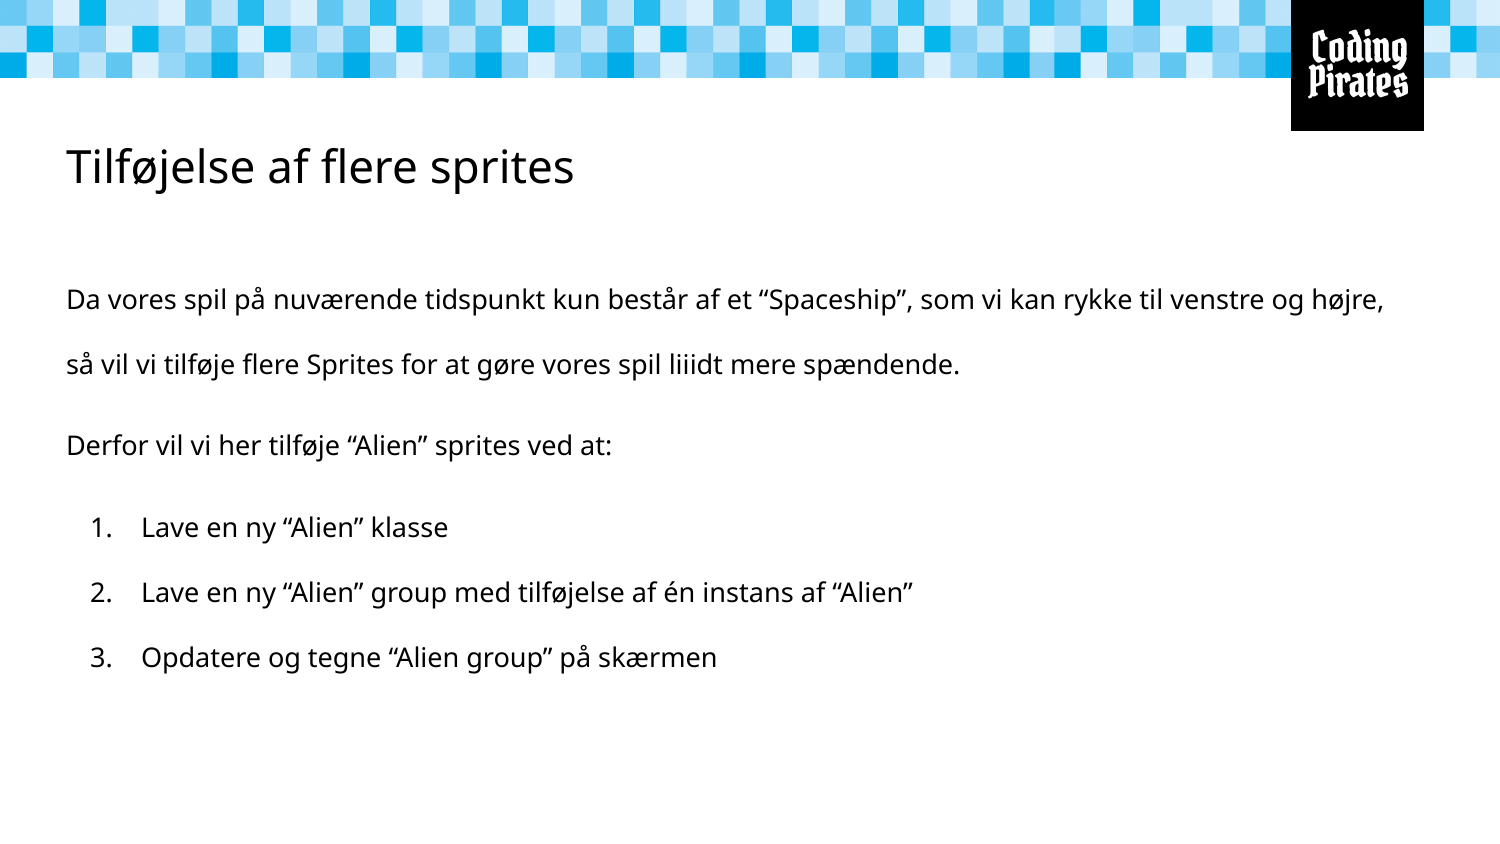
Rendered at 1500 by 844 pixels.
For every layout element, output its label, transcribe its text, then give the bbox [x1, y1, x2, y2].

picture [0, 0, 1056, 78]
picture [1291, 0, 1424, 131]
list Da vores spil på nuværende tidspunkt kun består af et “Spaceship”, som vi kan rykke til venstre og højre, så vil vi tilføje flere Sprites for at gøre vores spil liiidt mere spændende. Derfor vil vi her tilføje “Alien” sprites ved at: Lave en ny “Alien” klasse Lave en ny “Alien” group med tilføjelse af én instans af “Alien” Opdatere og tegne “Alien group” på skærmen [51, 234, 1432, 800]
title Tilføjelse af flere sprites [51, 123, 1388, 217]
